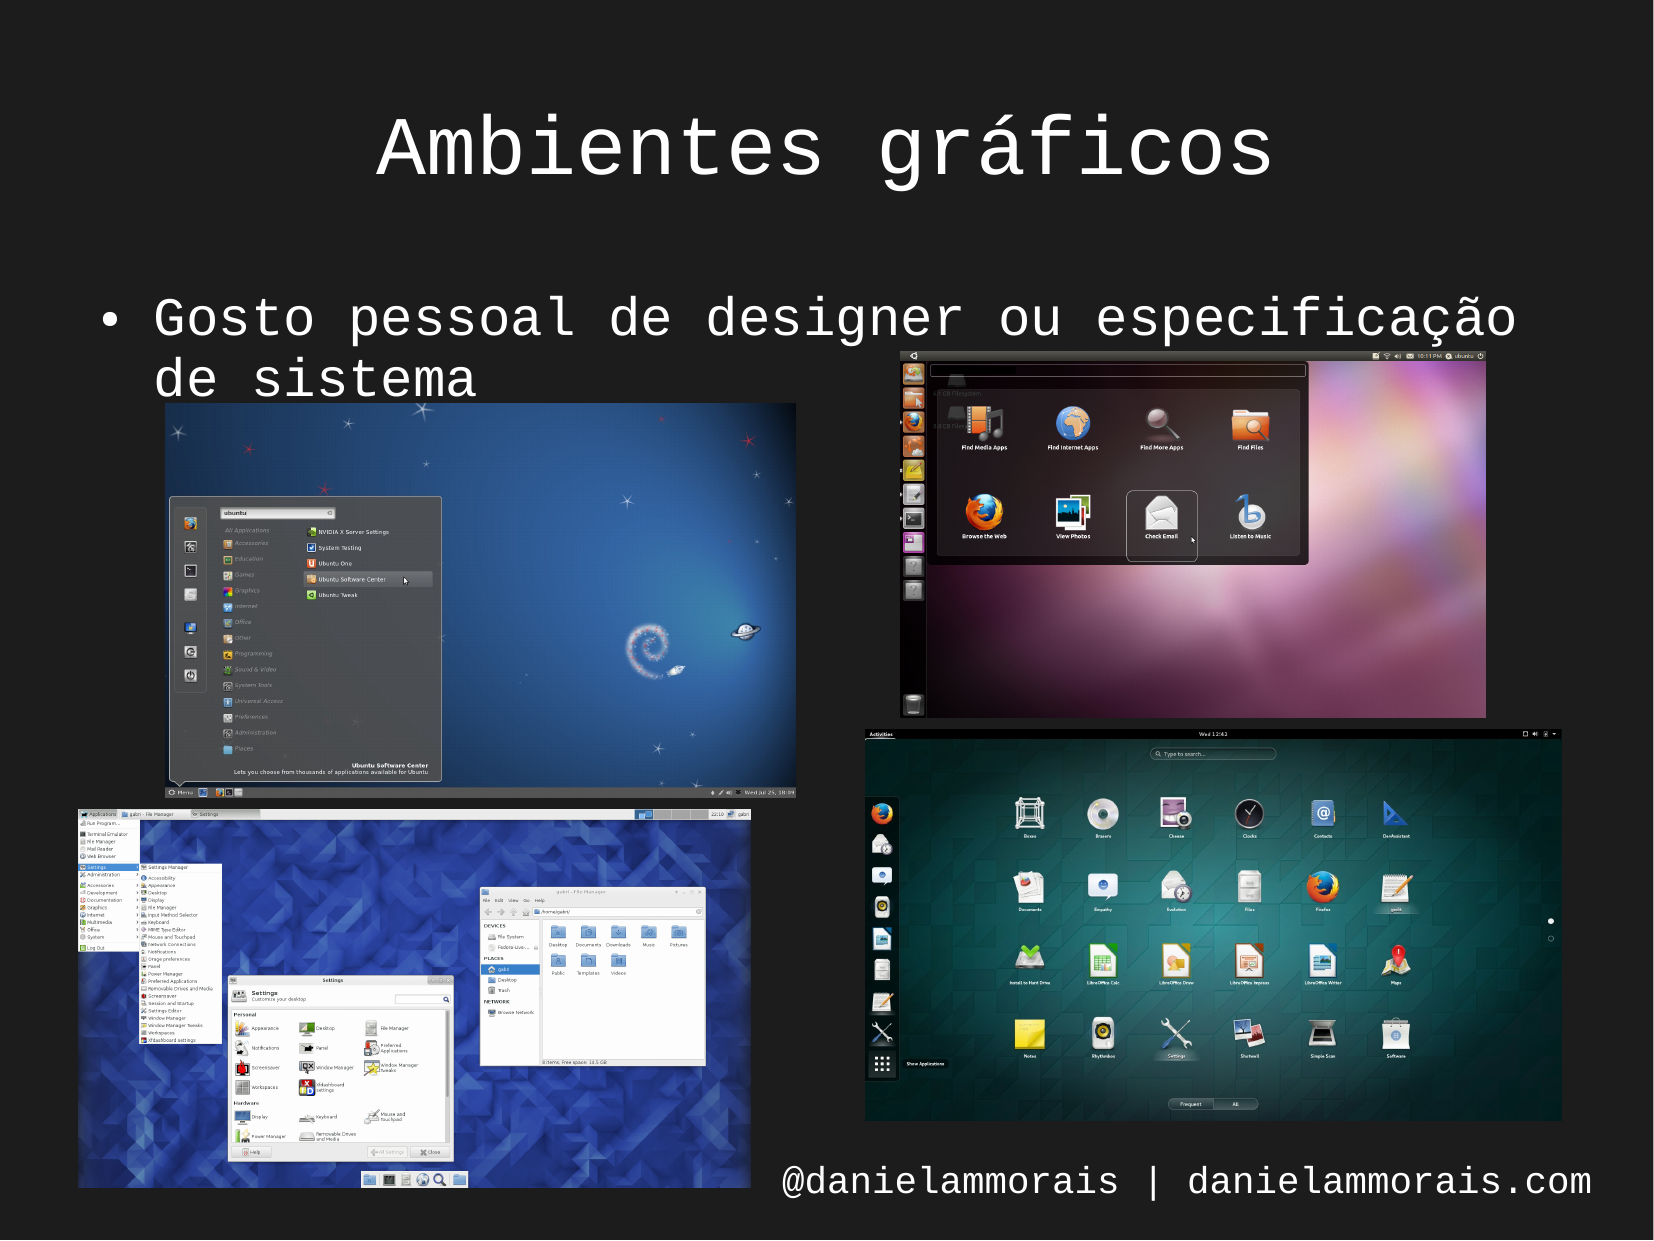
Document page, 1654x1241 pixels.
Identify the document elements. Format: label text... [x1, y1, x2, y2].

title Ambientes gráficos [82, 49, 1571, 257]
text_box @danielammorais | danielammorais.com [767, 1154, 1654, 1241]
picture [900, 351, 1486, 718]
picture [165, 403, 796, 798]
picture [78, 809, 751, 1188]
list Gosto pessoal de designer ou especificação de sistema [82, 290, 1571, 1010]
picture [865, 729, 1562, 1121]
